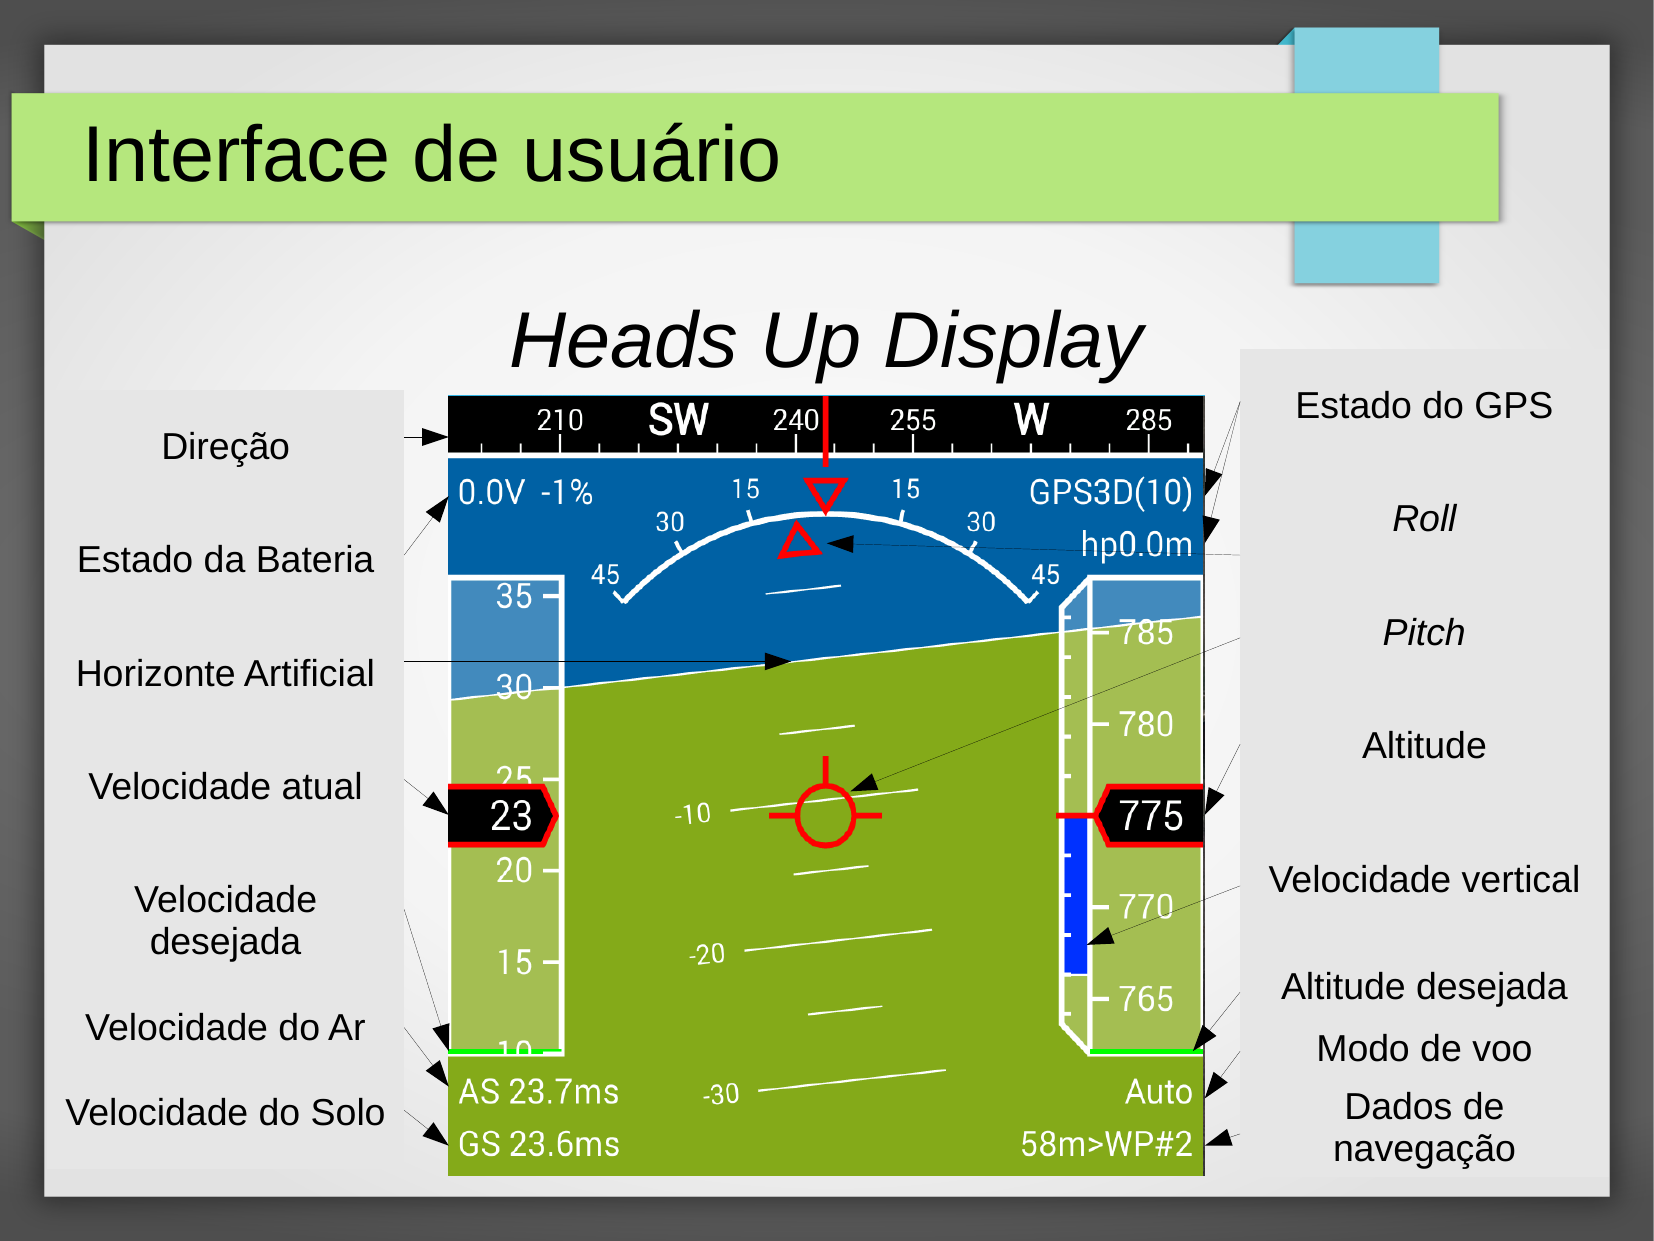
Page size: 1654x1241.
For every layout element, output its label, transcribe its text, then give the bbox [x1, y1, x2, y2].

title Interface de usuário [82, 94, 1264, 213]
table_cell Modo de voo [1240, 1020, 1609, 1078]
table_cell Pitch [1240, 575, 1609, 689]
table_cell Velocidade desejada [47, 843, 404, 999]
table_cell Velocidade do Solo [47, 1056, 404, 1169]
table_header Direção [47, 390, 404, 503]
table_cell Velocidade vertical [1240, 802, 1609, 958]
table_cell Velocidade atual [47, 730, 404, 843]
list Heads Up Display [82, 295, 1571, 438]
table_header Estado do GPS [1240, 349, 1609, 462]
table_cell Altitude [1240, 689, 1609, 802]
table_cell Altitude desejada [1240, 958, 1609, 1020]
table_cell Dados de navegação [1240, 1078, 1609, 1177]
picture [0, 0, 1654, 1241]
table_cell Roll [1240, 462, 1609, 575]
table_cell Estado da Bateria [47, 503, 404, 616]
table_cell Horizonte Artificial [47, 616, 404, 730]
table_cell Velocidade do Ar [47, 999, 404, 1056]
